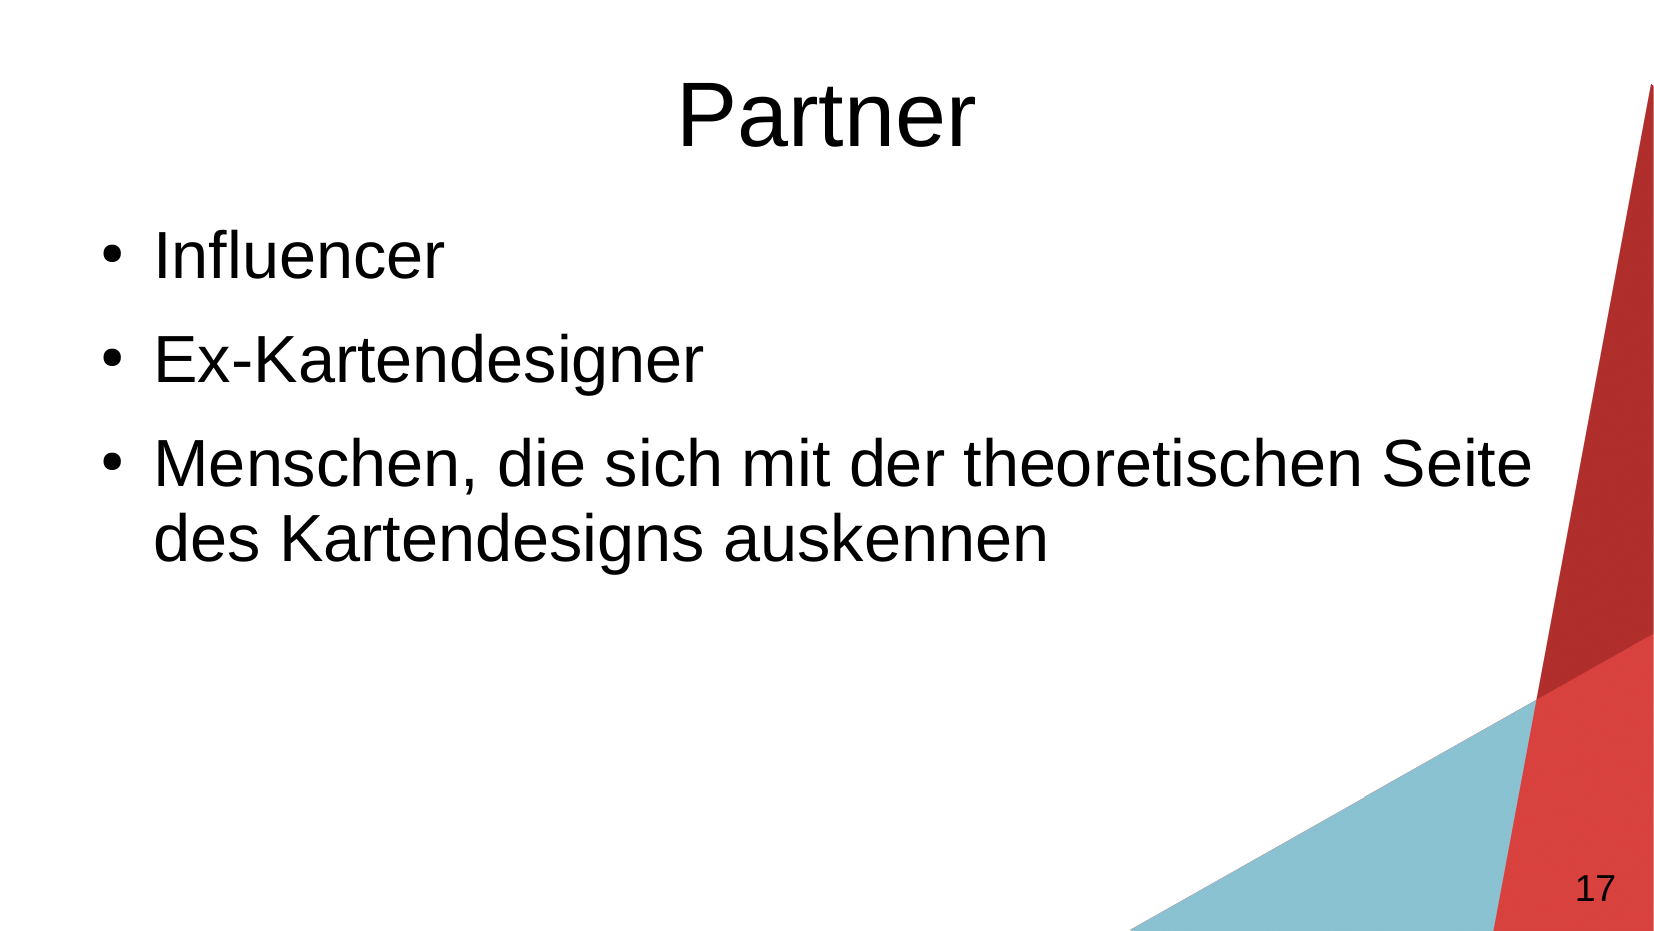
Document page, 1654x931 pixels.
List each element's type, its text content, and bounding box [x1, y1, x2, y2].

list Influencer Ex-Kartendesigner Menschen, die sich mit der theoretischen Seite des Kartendesigns auskennen [82, 217, 1571, 758]
picture [1075, 84, 1654, 931]
title Partner [82, 37, 1571, 193]
